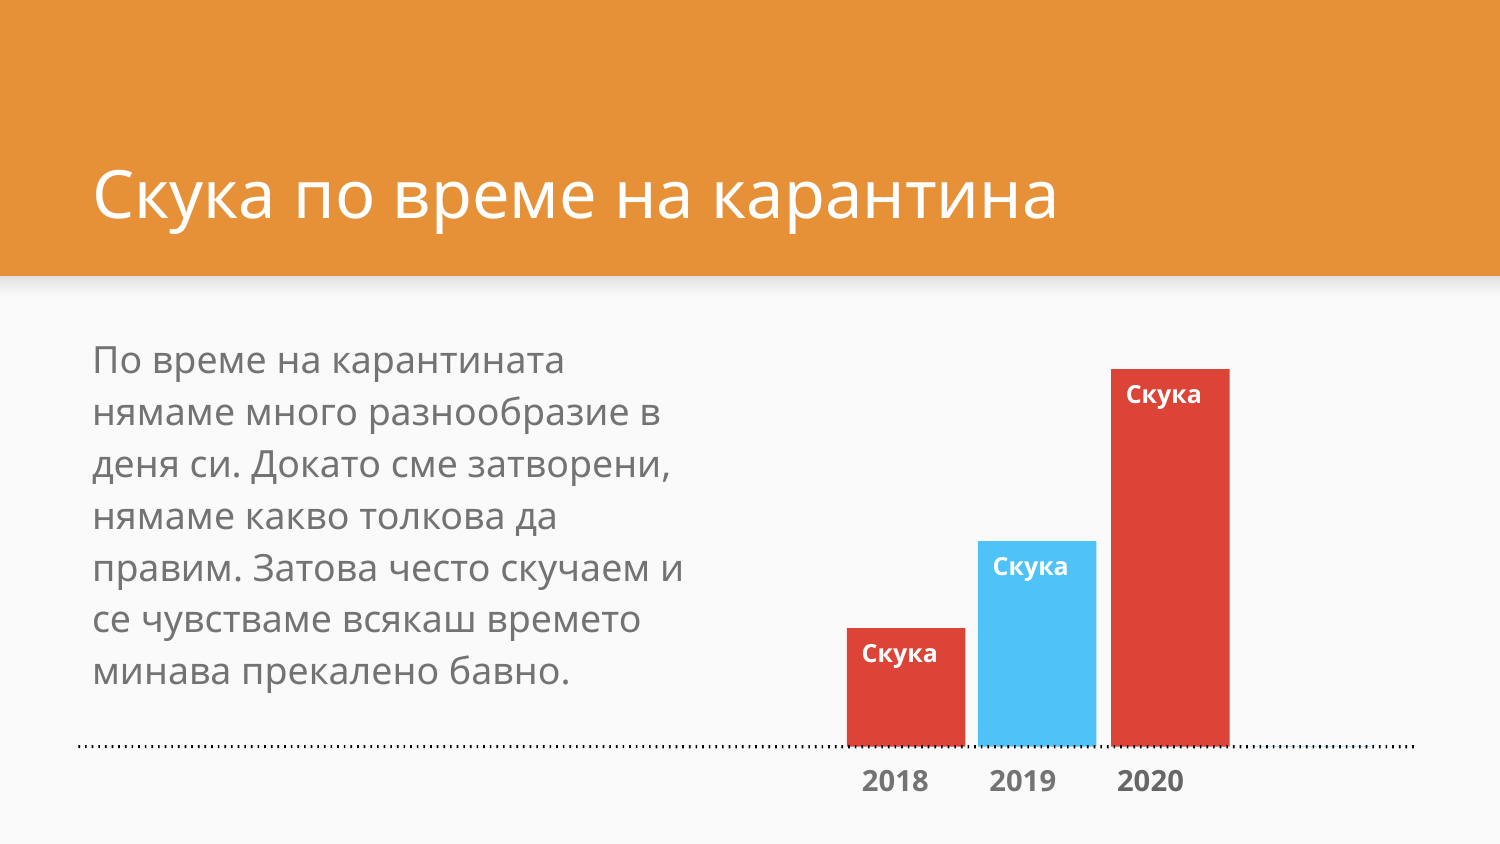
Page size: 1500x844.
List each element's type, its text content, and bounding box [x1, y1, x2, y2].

table_header 2018 [847, 747, 975, 807]
table_header 2019 [975, 747, 1102, 807]
table_header 2020 [1102, 747, 1230, 807]
text_box Скука [1111, 369, 1230, 747]
text_box По време на карантината нямаме много разнообразие в деня си. Докато сме затворени, нямаме какво толкова да правим. Затова често скучаем и се чувстваме всякаш времето минава прекалено бавно. [77, 314, 734, 760]
text_box Скука по време на карантина [77, 121, 1427, 247]
text_box Скука [977, 541, 1097, 747]
text_box Скука [846, 628, 966, 747]
